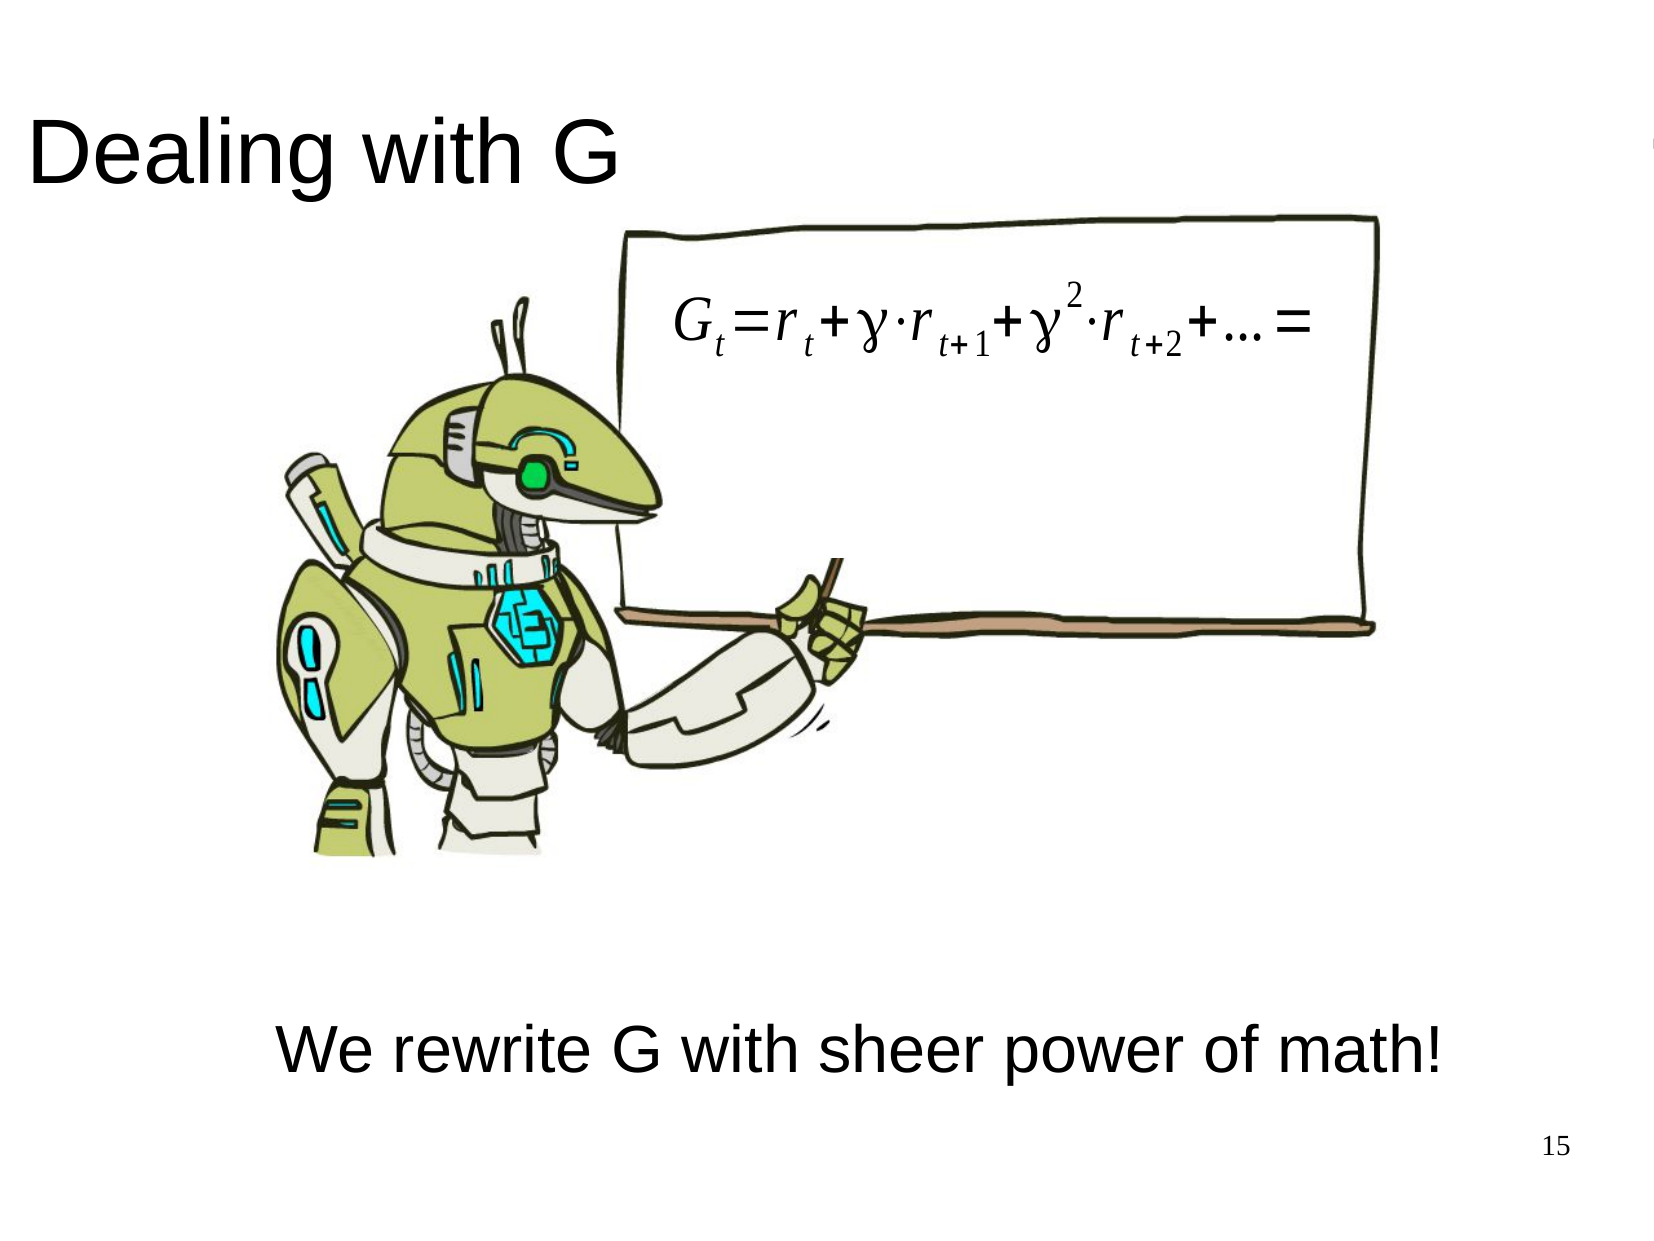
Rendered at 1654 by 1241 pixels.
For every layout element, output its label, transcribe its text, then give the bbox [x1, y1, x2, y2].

text_box Dealing with G [11, 93, 1477, 211]
text_box = [1259, 276, 1329, 366]
picture [0, 203, 1654, 931]
text_box We rewrite G with sheer power of math! [240, 1005, 1481, 1141]
text_box [668, 276, 1333, 558]
chart [658, 271, 1278, 363]
text_box [0, 3, 1654, 203]
